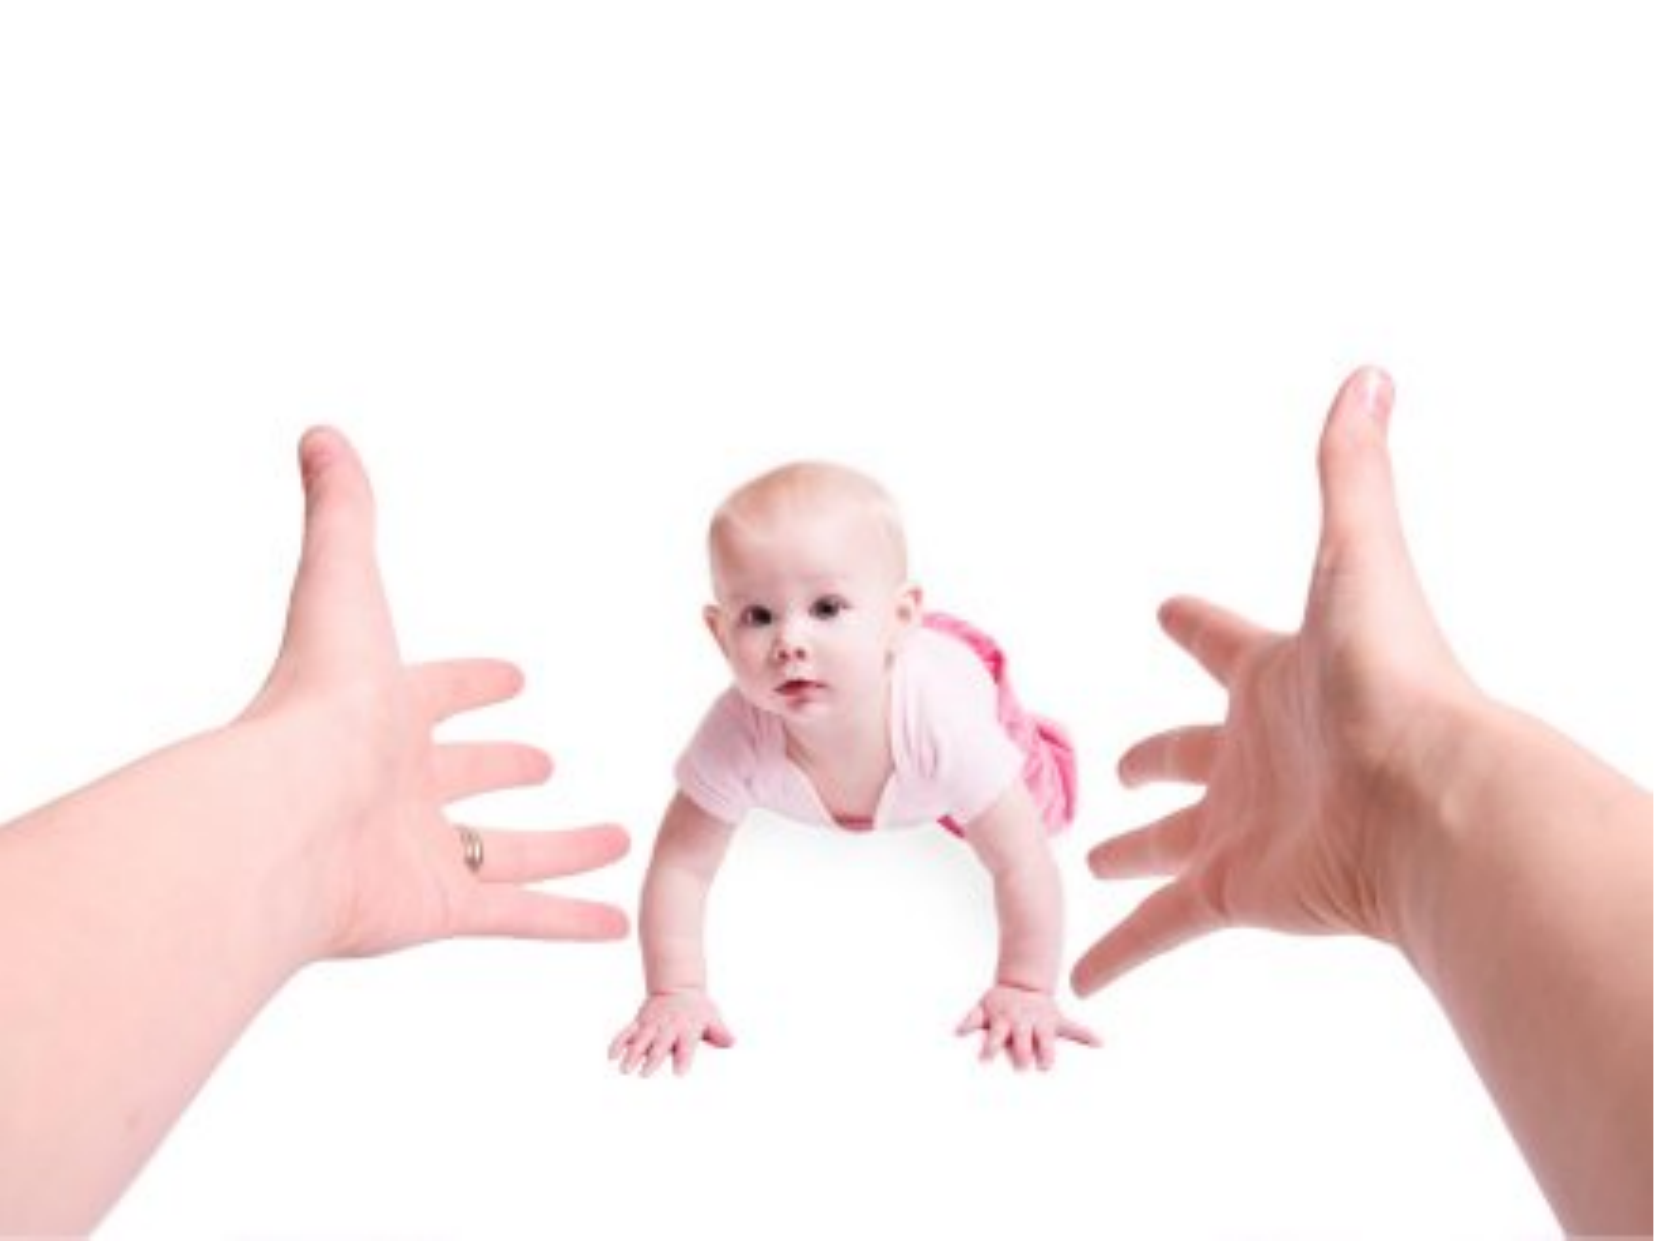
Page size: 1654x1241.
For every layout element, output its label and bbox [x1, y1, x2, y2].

picture [0, 209, 1654, 1241]
